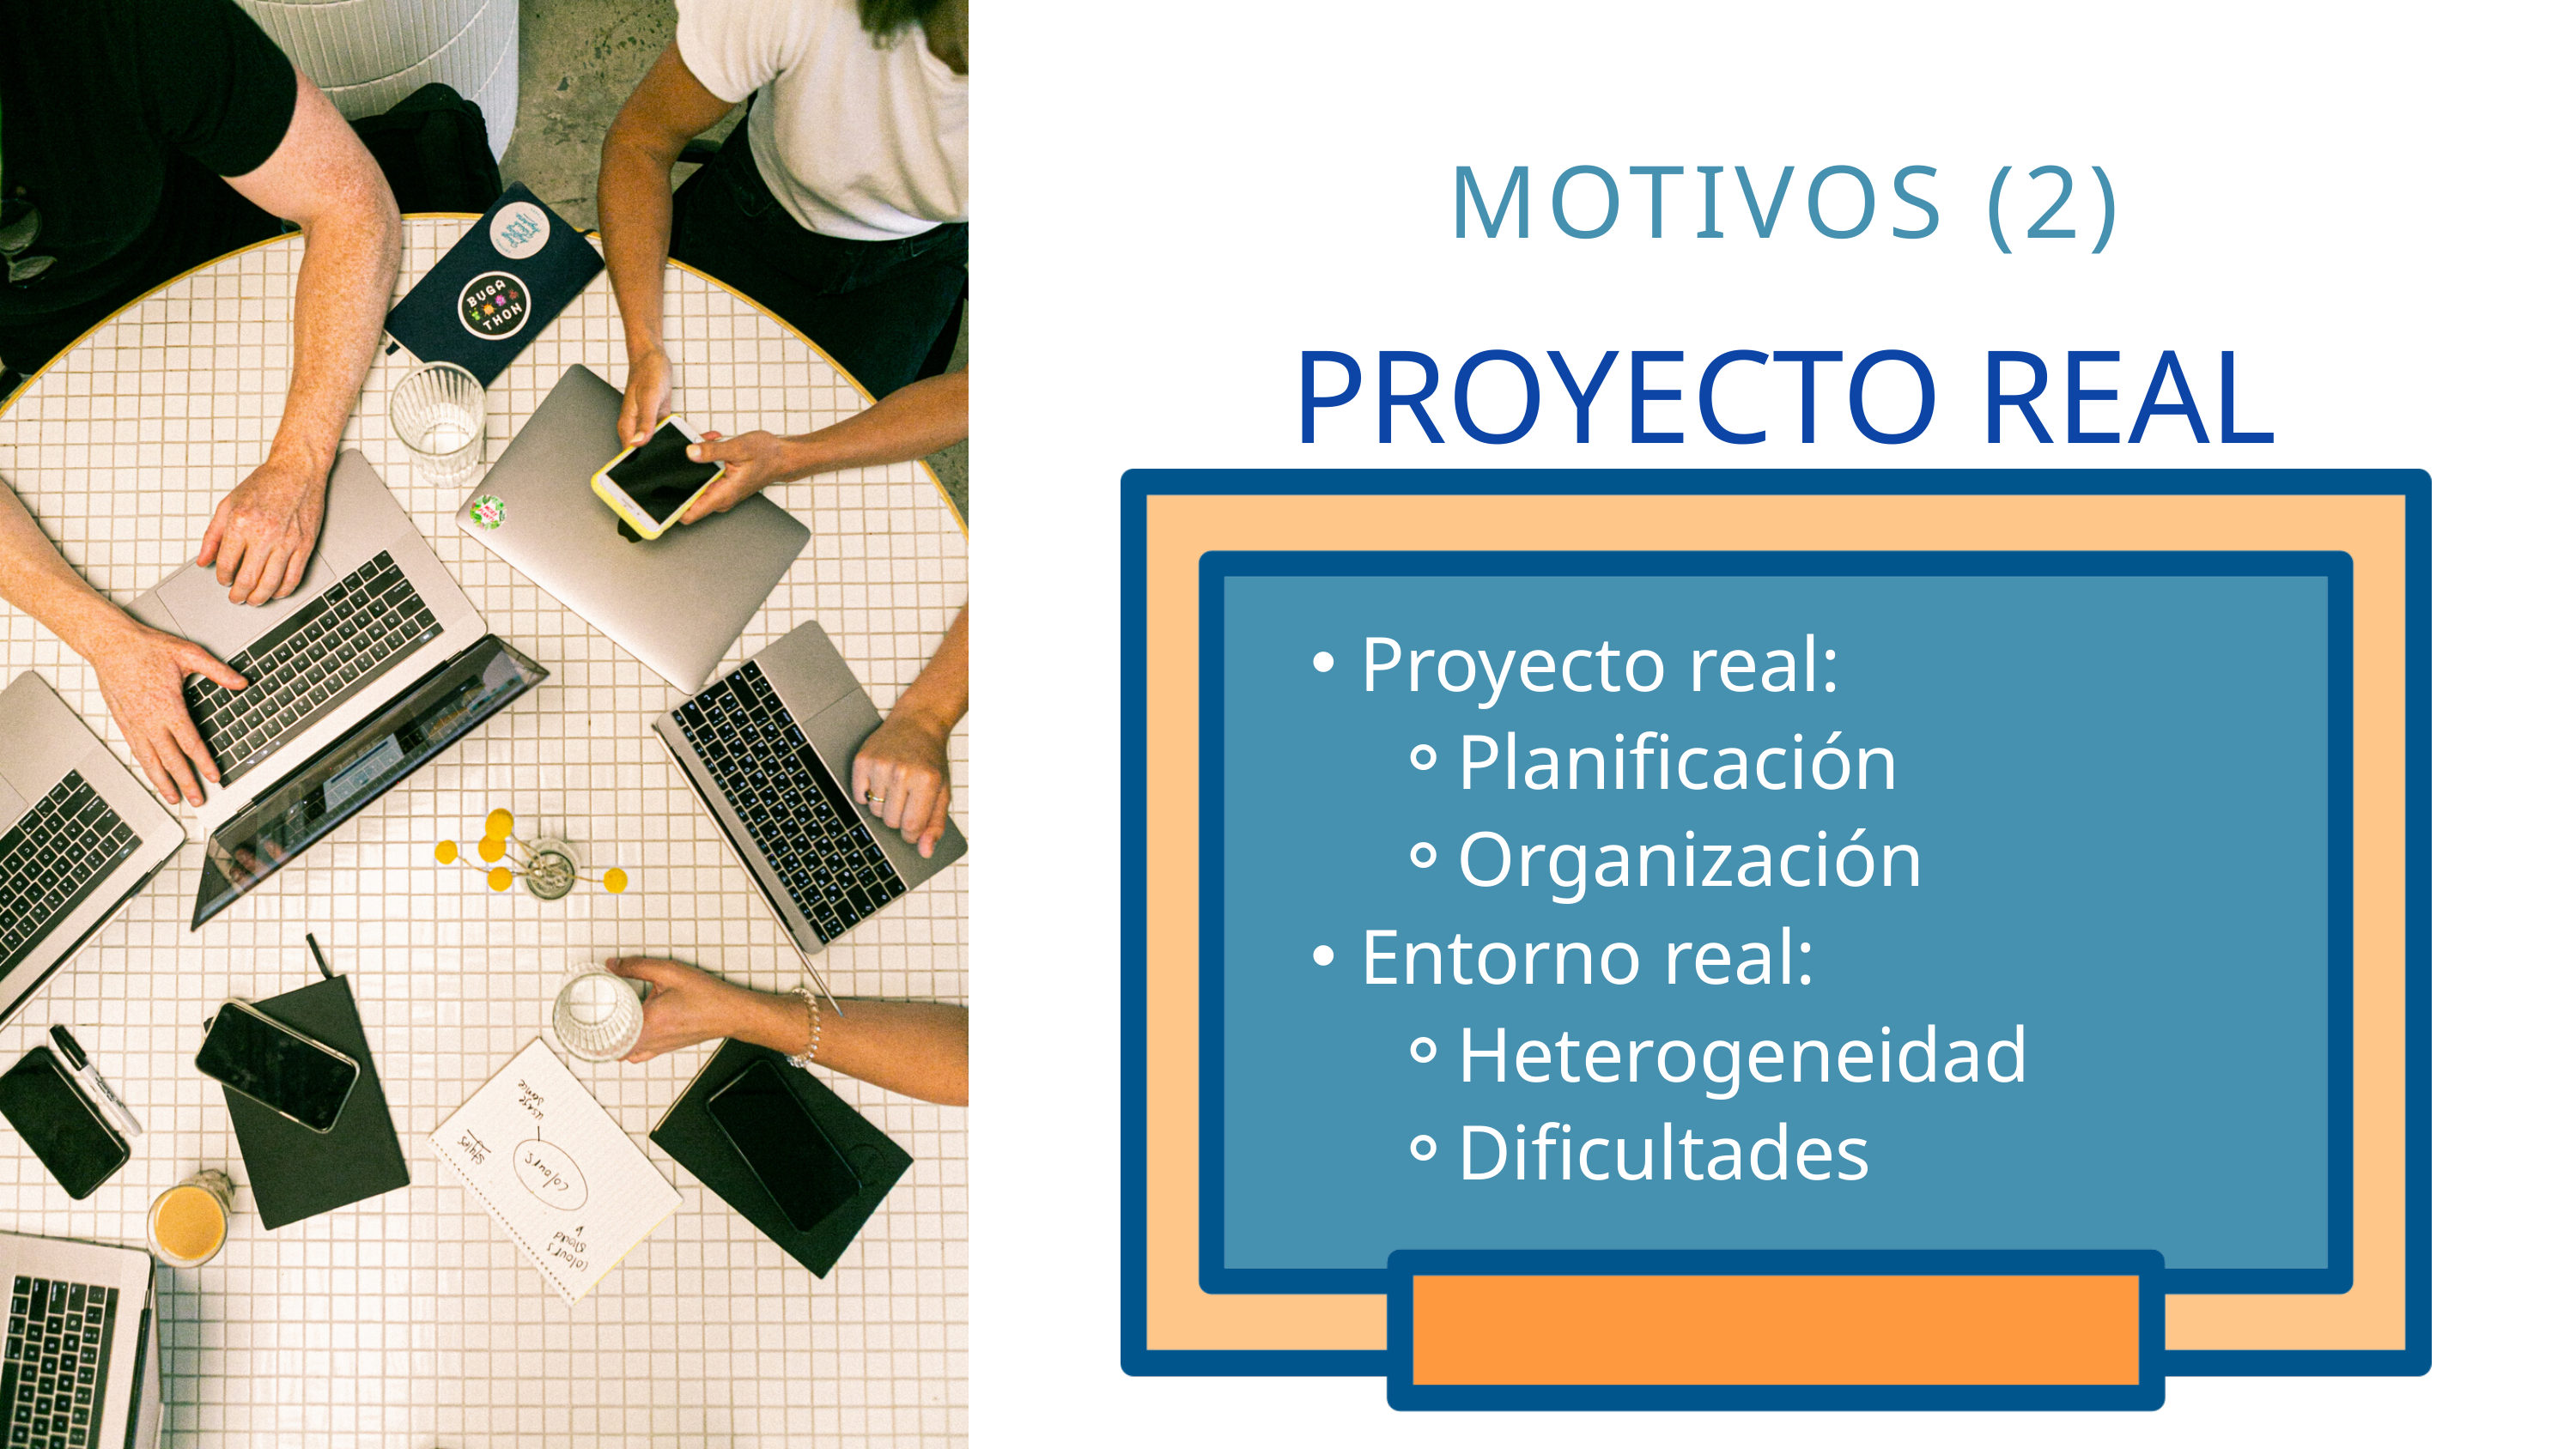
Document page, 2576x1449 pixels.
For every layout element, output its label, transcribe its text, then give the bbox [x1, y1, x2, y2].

text_box MOTIVOS (2) [1188, 158, 2379, 259]
picture [1121, 470, 2432, 1412]
text_box PROYECTO REAL [1031, 314, 2536, 470]
picture [0, 0, 969, 1449]
text_box Proyecto real: Planificación Organización Entorno real: Heterogeneidad Dificultades [1261, 609, 2306, 1195]
